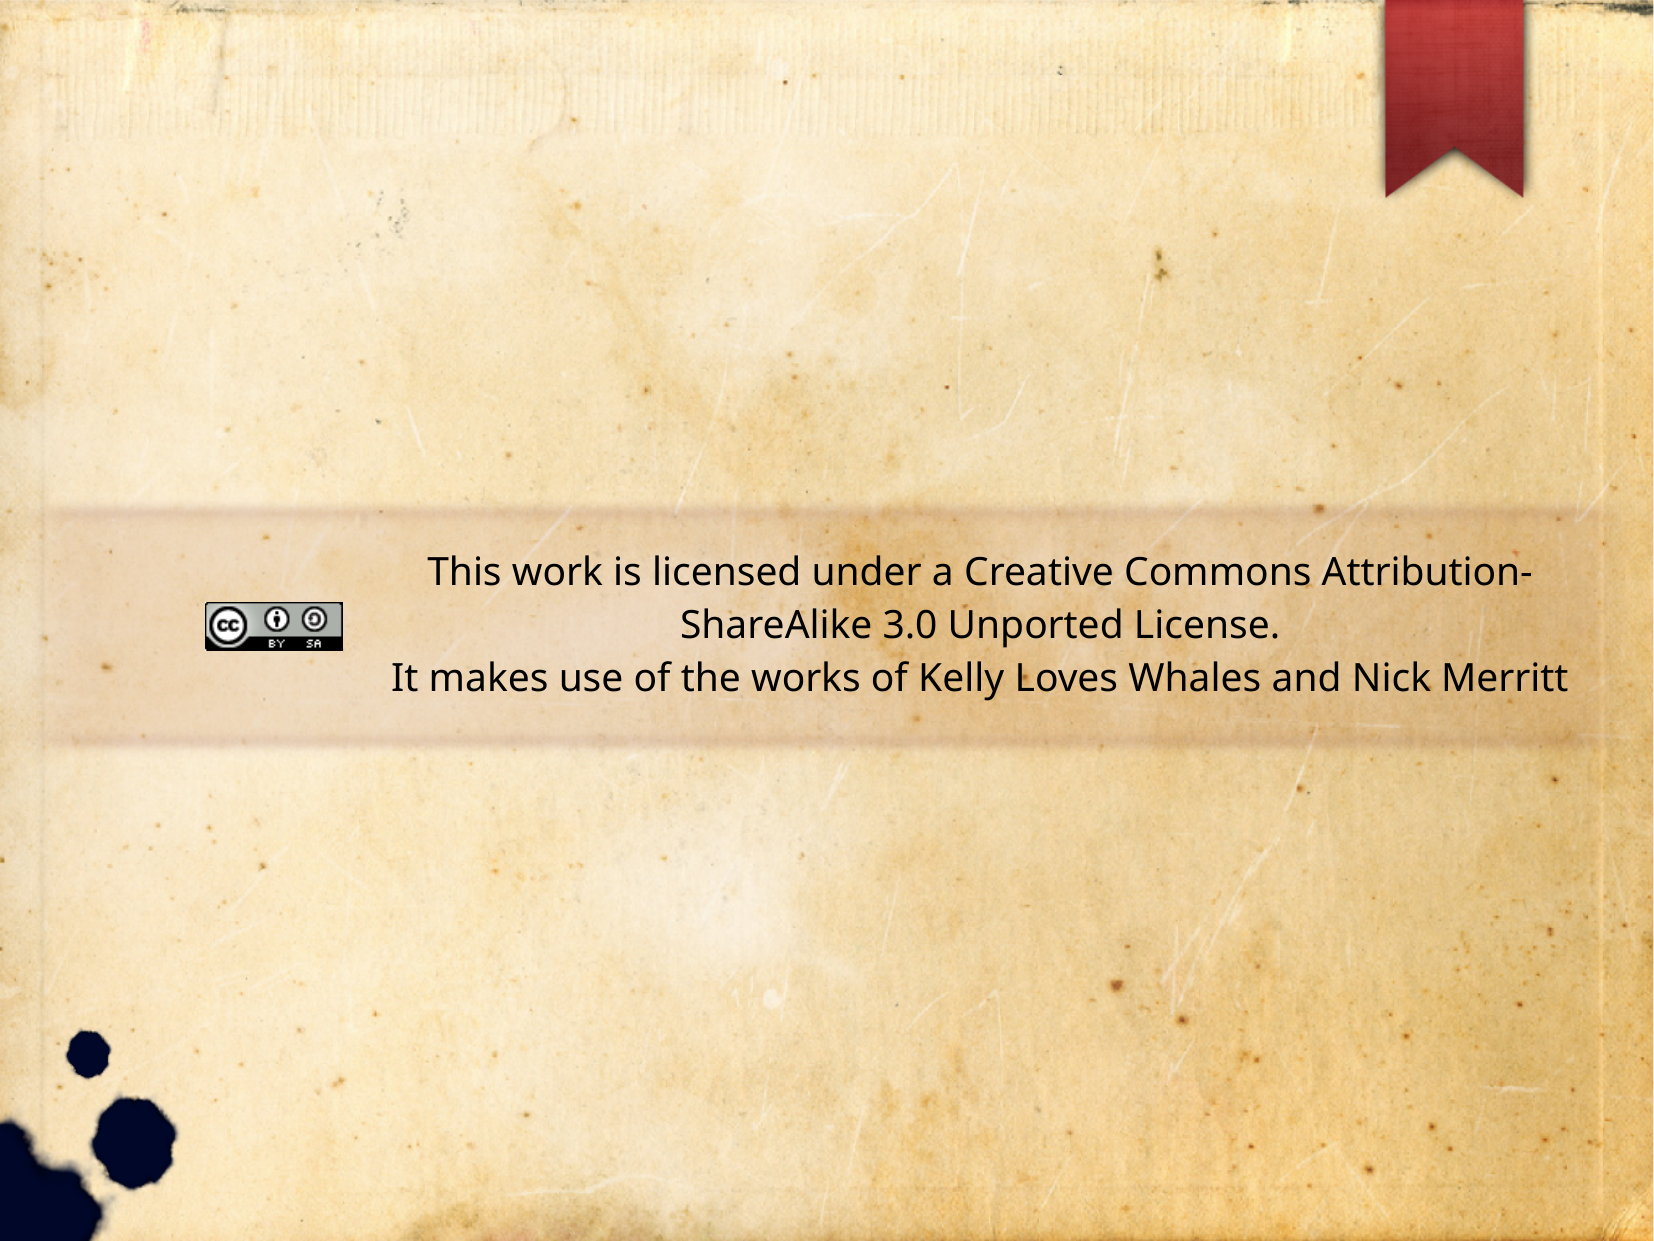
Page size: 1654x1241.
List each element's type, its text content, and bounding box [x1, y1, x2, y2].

title This work is licensed under a Creative Commons Attribution-ShareAlike 3.0 Unported License. It makes use of the works of Kelly Loves Whales and Nick Merritt [389, 519, 1571, 727]
picture [0, 0, 1654, 1241]
